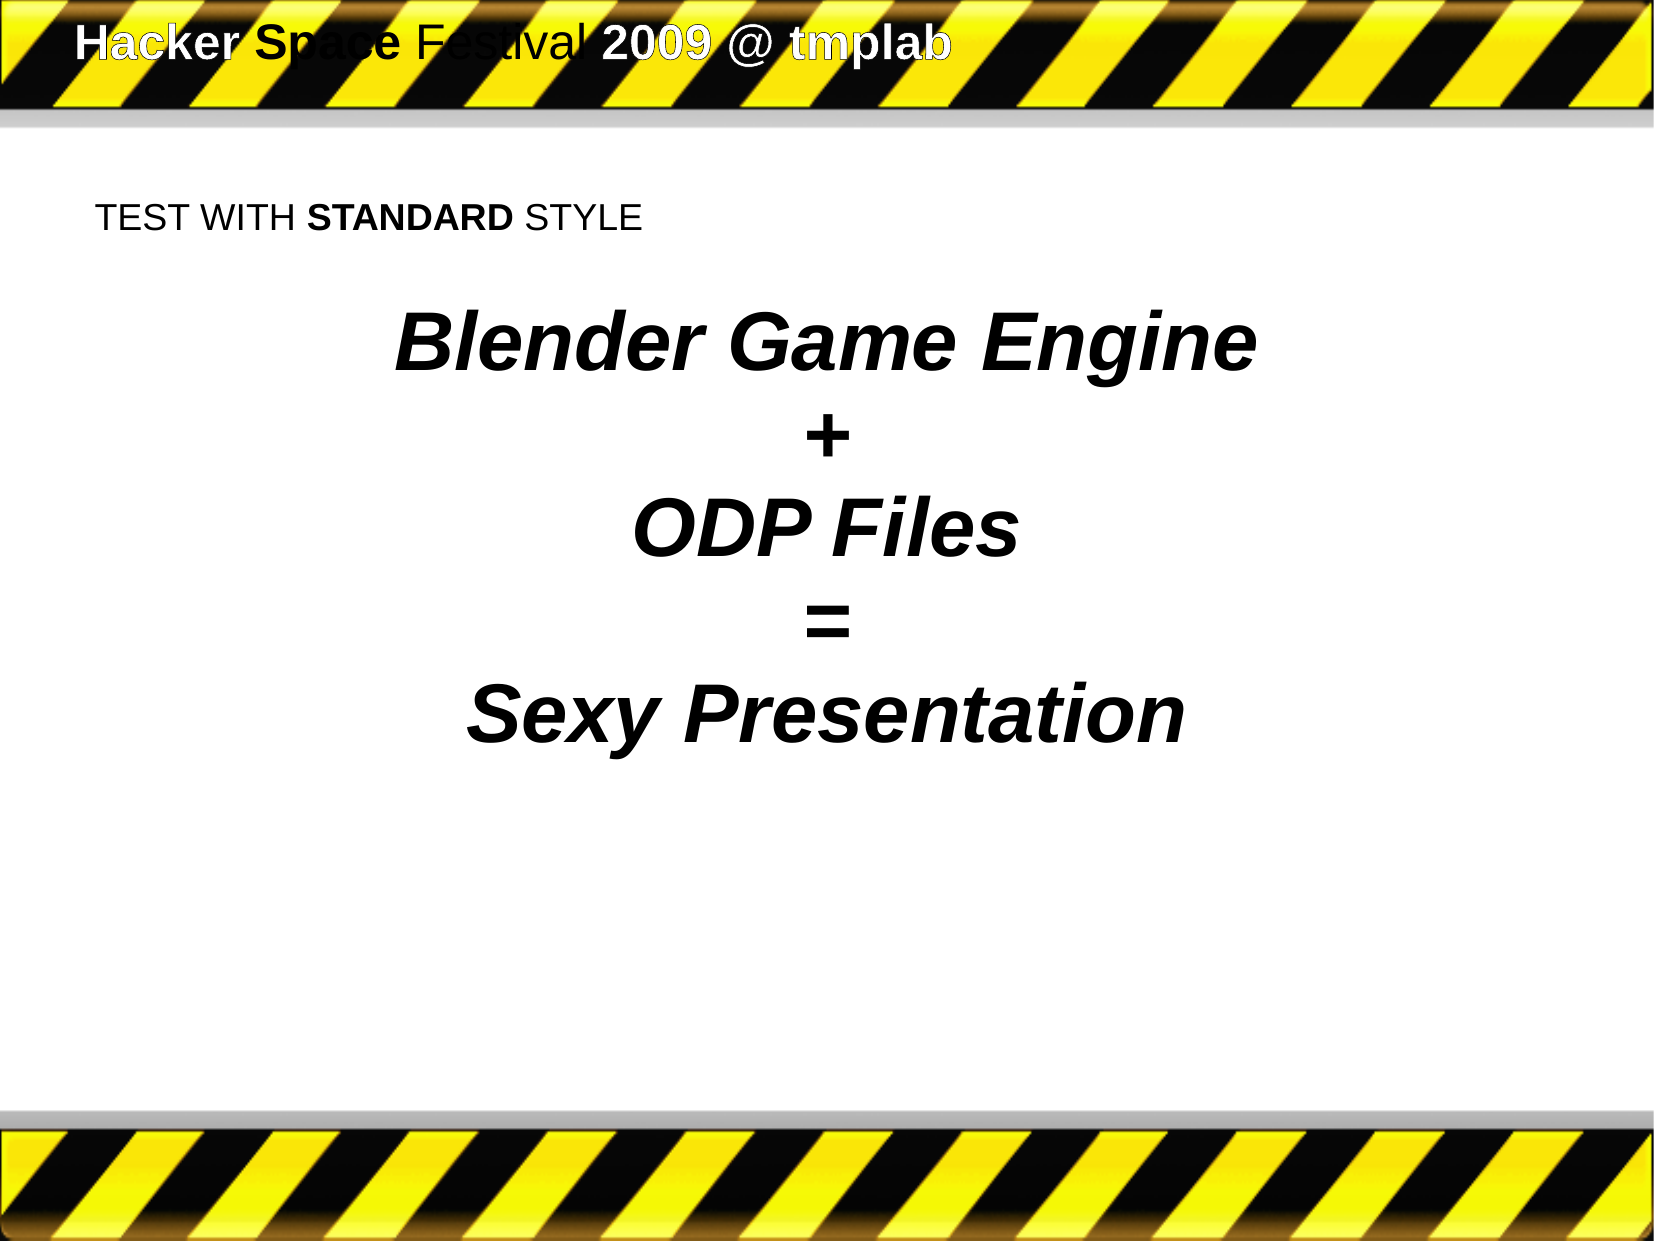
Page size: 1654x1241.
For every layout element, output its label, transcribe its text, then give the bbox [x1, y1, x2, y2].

title Hacker Space Festival 2009 @ tmplab [73, 14, 1580, 109]
picture [0, 0, 1654, 1241]
text_box TEST WITH STANDARD STYLE [79, 188, 779, 246]
subtitle Blender Game Engine + ODP Files = Sexy Presentation [59, 295, 1595, 809]
